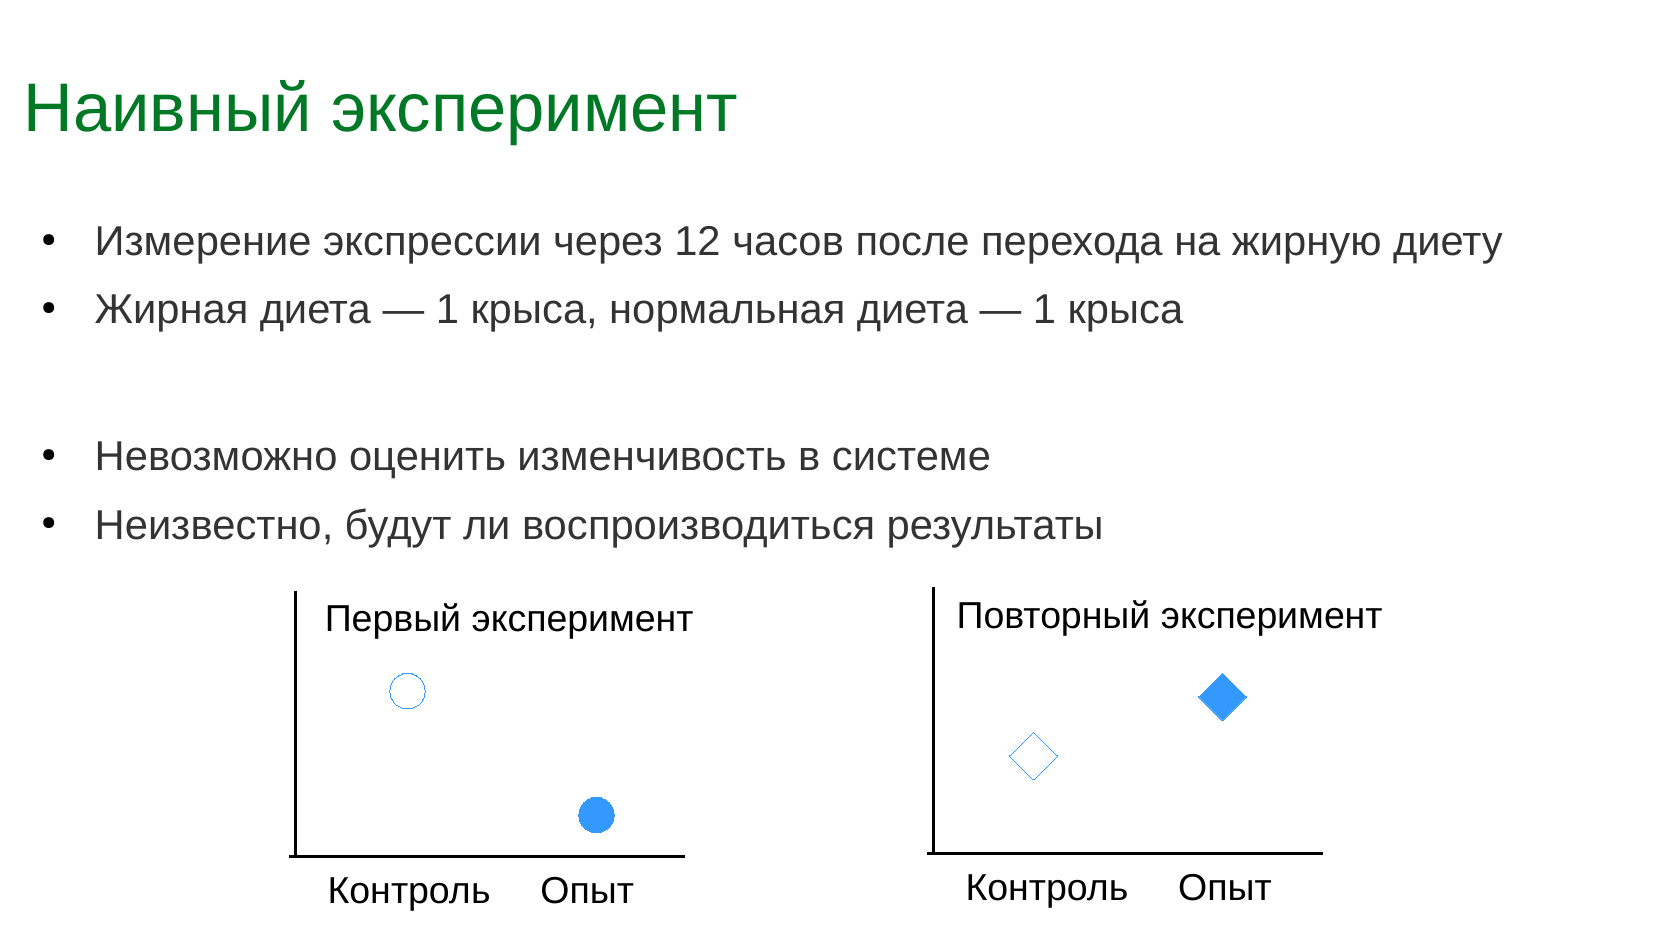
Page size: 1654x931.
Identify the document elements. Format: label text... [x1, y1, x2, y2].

title Наивный эксперимент [23, 23, 1630, 193]
text_box Контроль [312, 861, 526, 919]
text_box [389, 673, 426, 709]
text_box Повторный эксперимент [941, 587, 1412, 650]
text_box Опыт [525, 862, 674, 919]
text_box Контроль [950, 858, 1164, 916]
list Измерение экспрессии через 12 часов после перехода на жирную диету Жирная диета — 1 крыса, нормальная диета — 1 крыса Невозможно оценить изменчивость в системе Неизвестно, будут ли воспроизводиться результаты [23, 217, 1630, 827]
text_box [578, 797, 615, 833]
text_box Опыт [1163, 859, 1312, 916]
text_box Первый эксперимент [310, 590, 709, 659]
text_box [1198, 673, 1247, 721]
